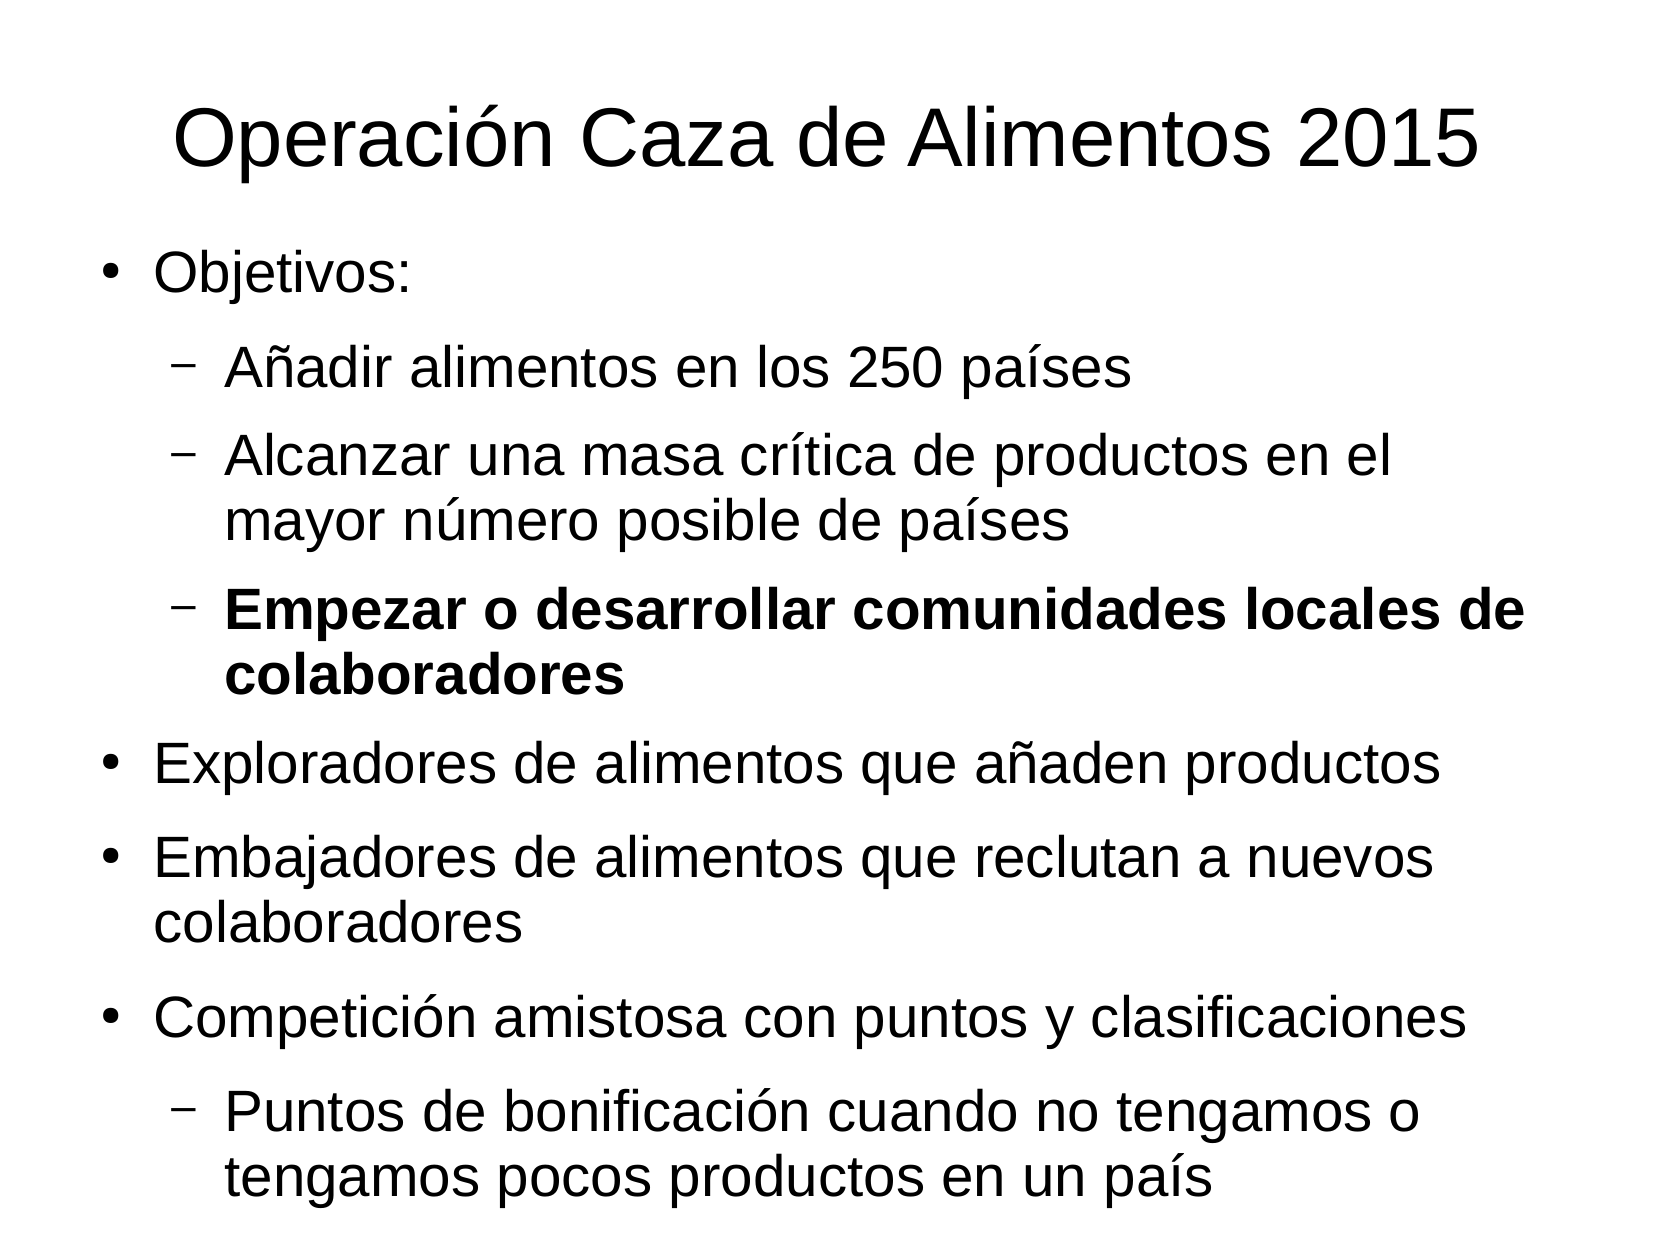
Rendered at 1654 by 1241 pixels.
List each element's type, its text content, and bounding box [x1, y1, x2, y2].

list Objetivos: Añadir alimentos en los 250 países Alcanzar una masa crítica de productos en el mayor número posible de países Empezar o desarrollar comunidades locales de colaboradores Exploradores de alimentos que añaden productos Embajadores de alimentos que reclutan a nuevos colaboradores Competición amistosa con puntos y clasificaciones Puntos de bonificación cuando no tengamos o tengamos pocos productos en un país [82, 240, 1571, 1241]
title Operación Caza de Alimentos 2015 [82, 49, 1571, 226]
